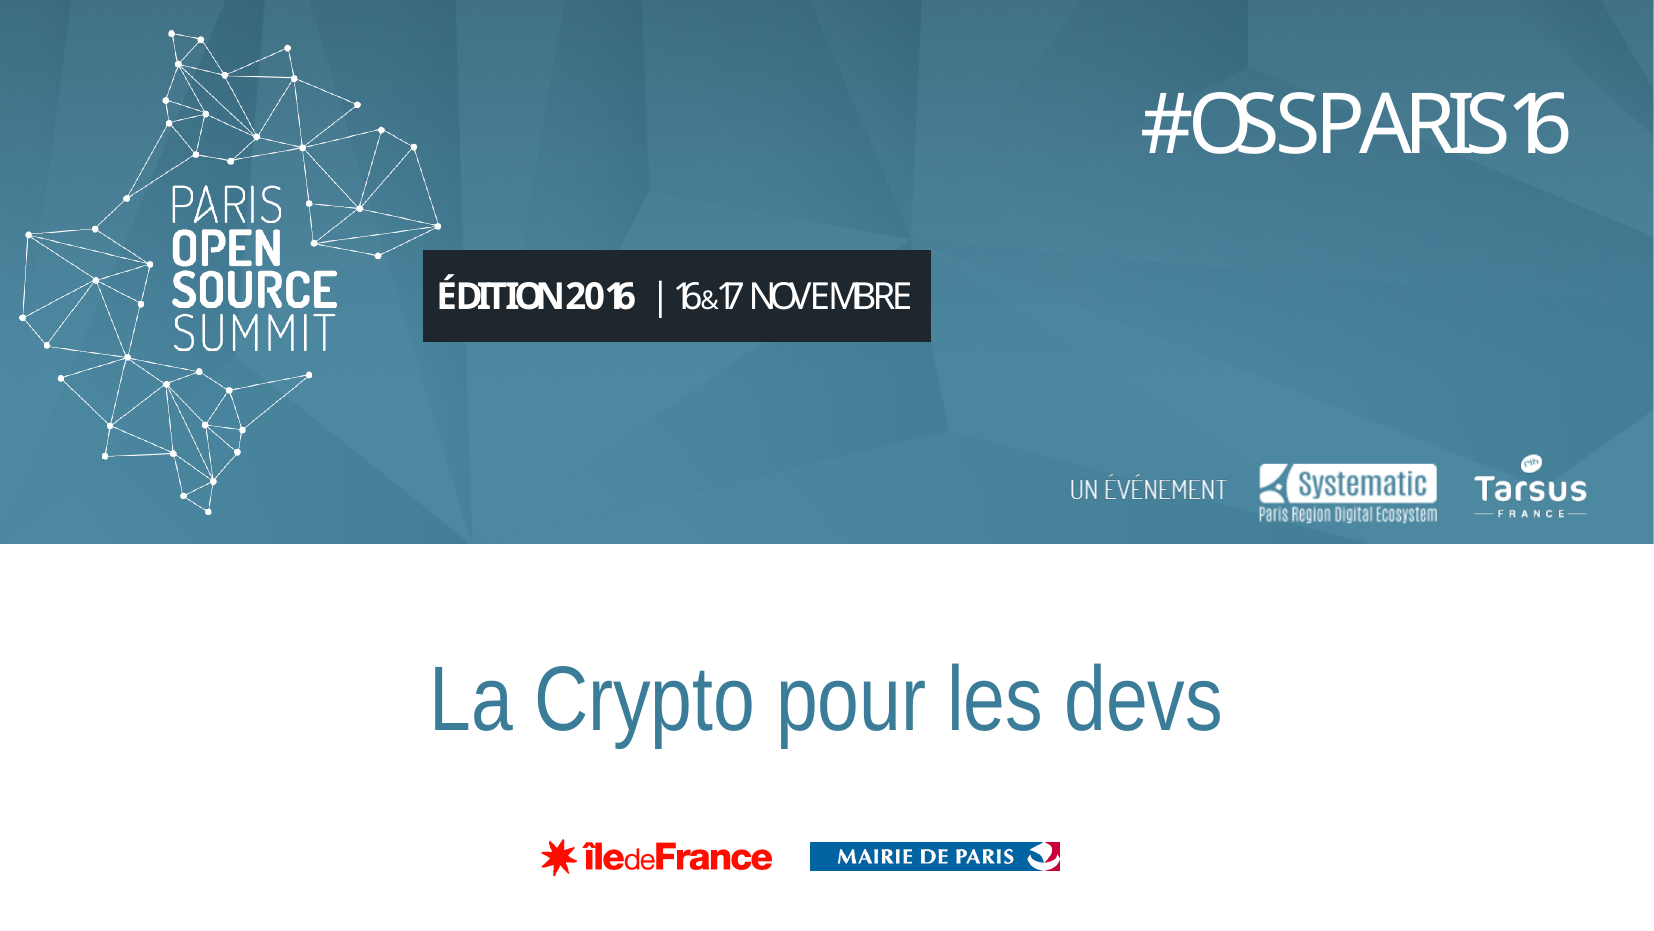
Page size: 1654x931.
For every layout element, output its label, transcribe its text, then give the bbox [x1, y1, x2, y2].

title La Crypto pour les devs [82, 620, 1571, 776]
